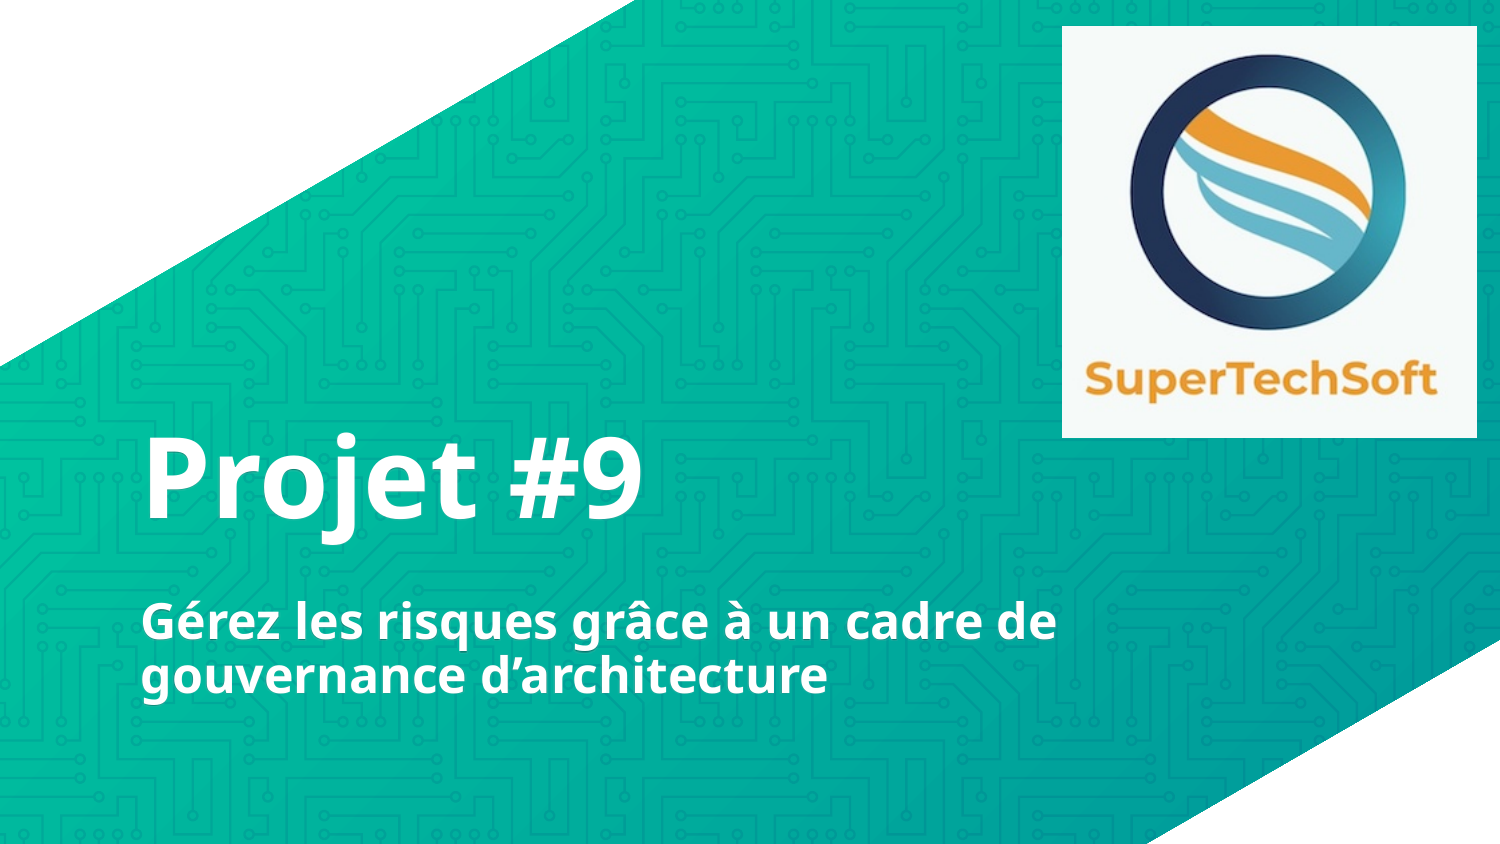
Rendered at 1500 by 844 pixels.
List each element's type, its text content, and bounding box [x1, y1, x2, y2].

title Projet #9 Gérez les risques grâce à un cadre de gouvernance d’architecture [140, 307, 1202, 705]
picture [1062, 26, 1477, 438]
